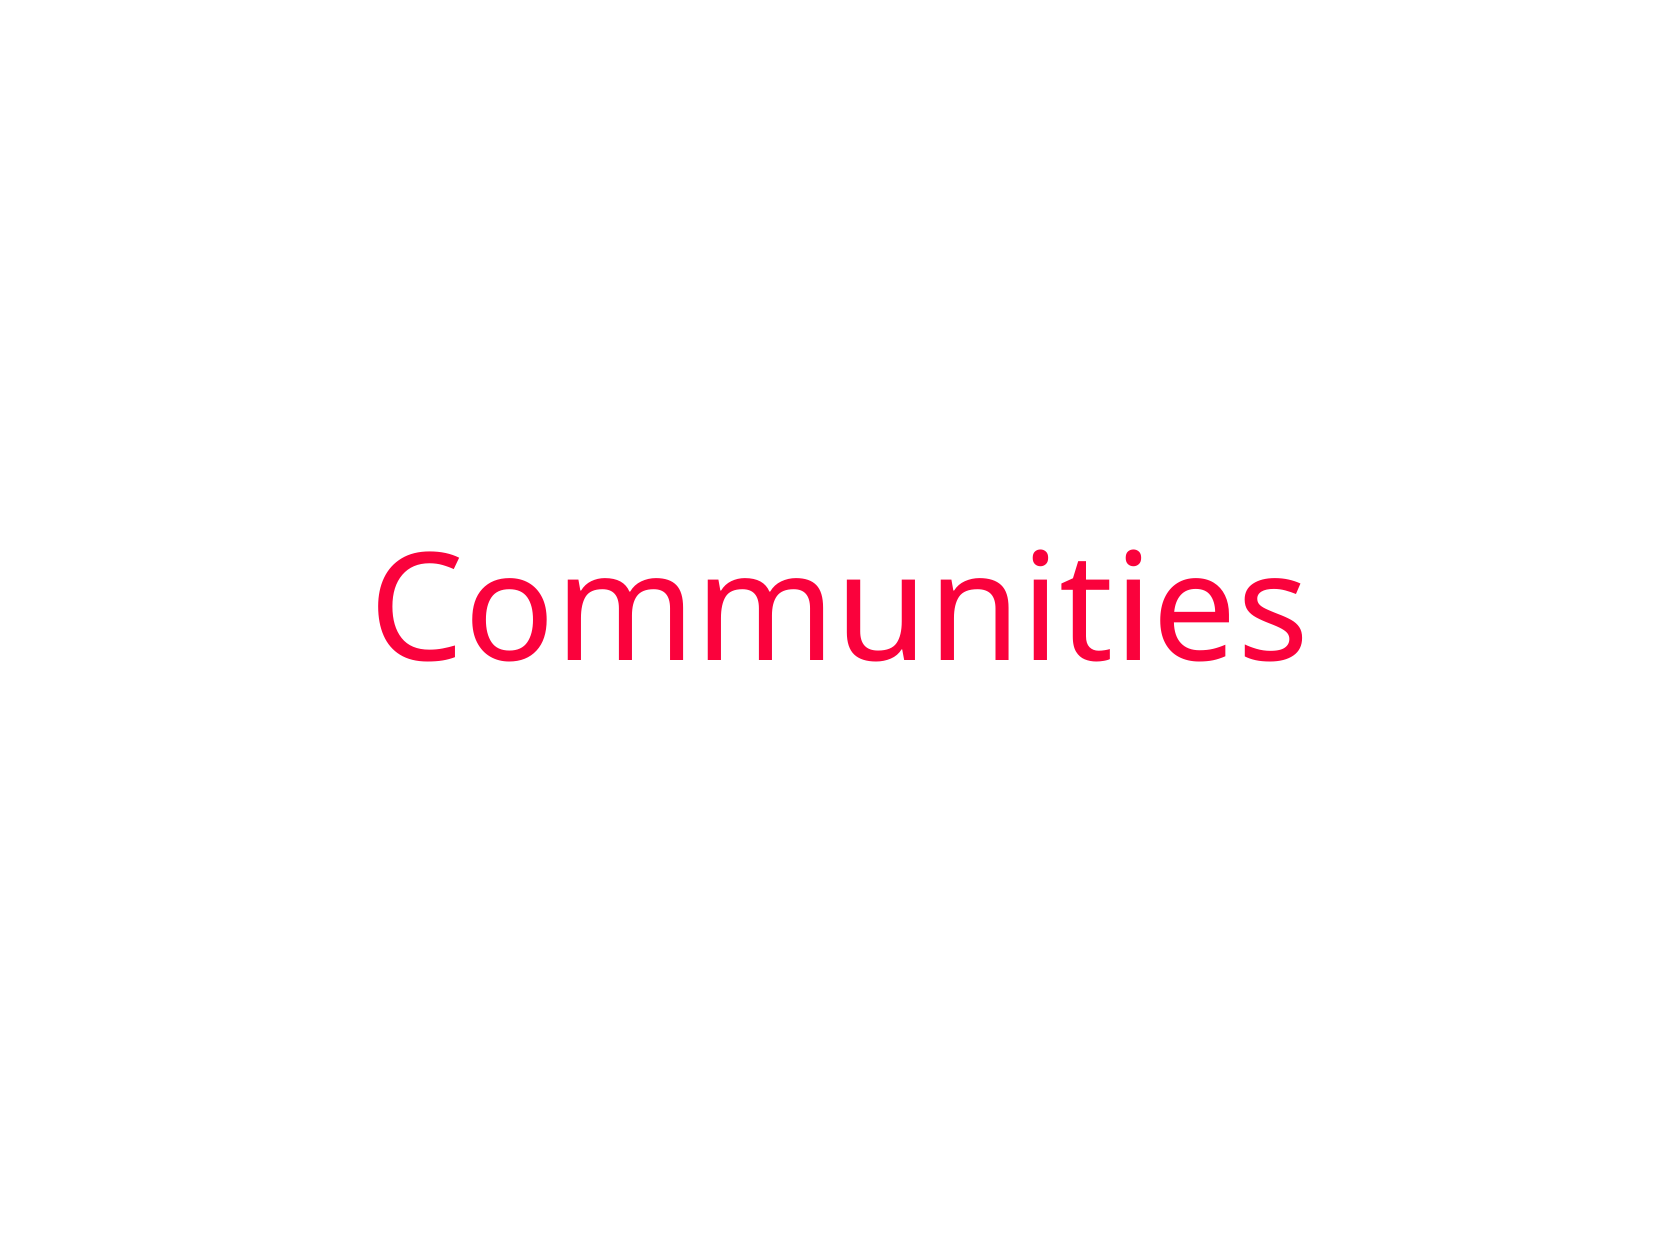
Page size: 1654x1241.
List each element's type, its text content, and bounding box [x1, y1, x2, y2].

list Communities [95, 500, 1584, 1241]
